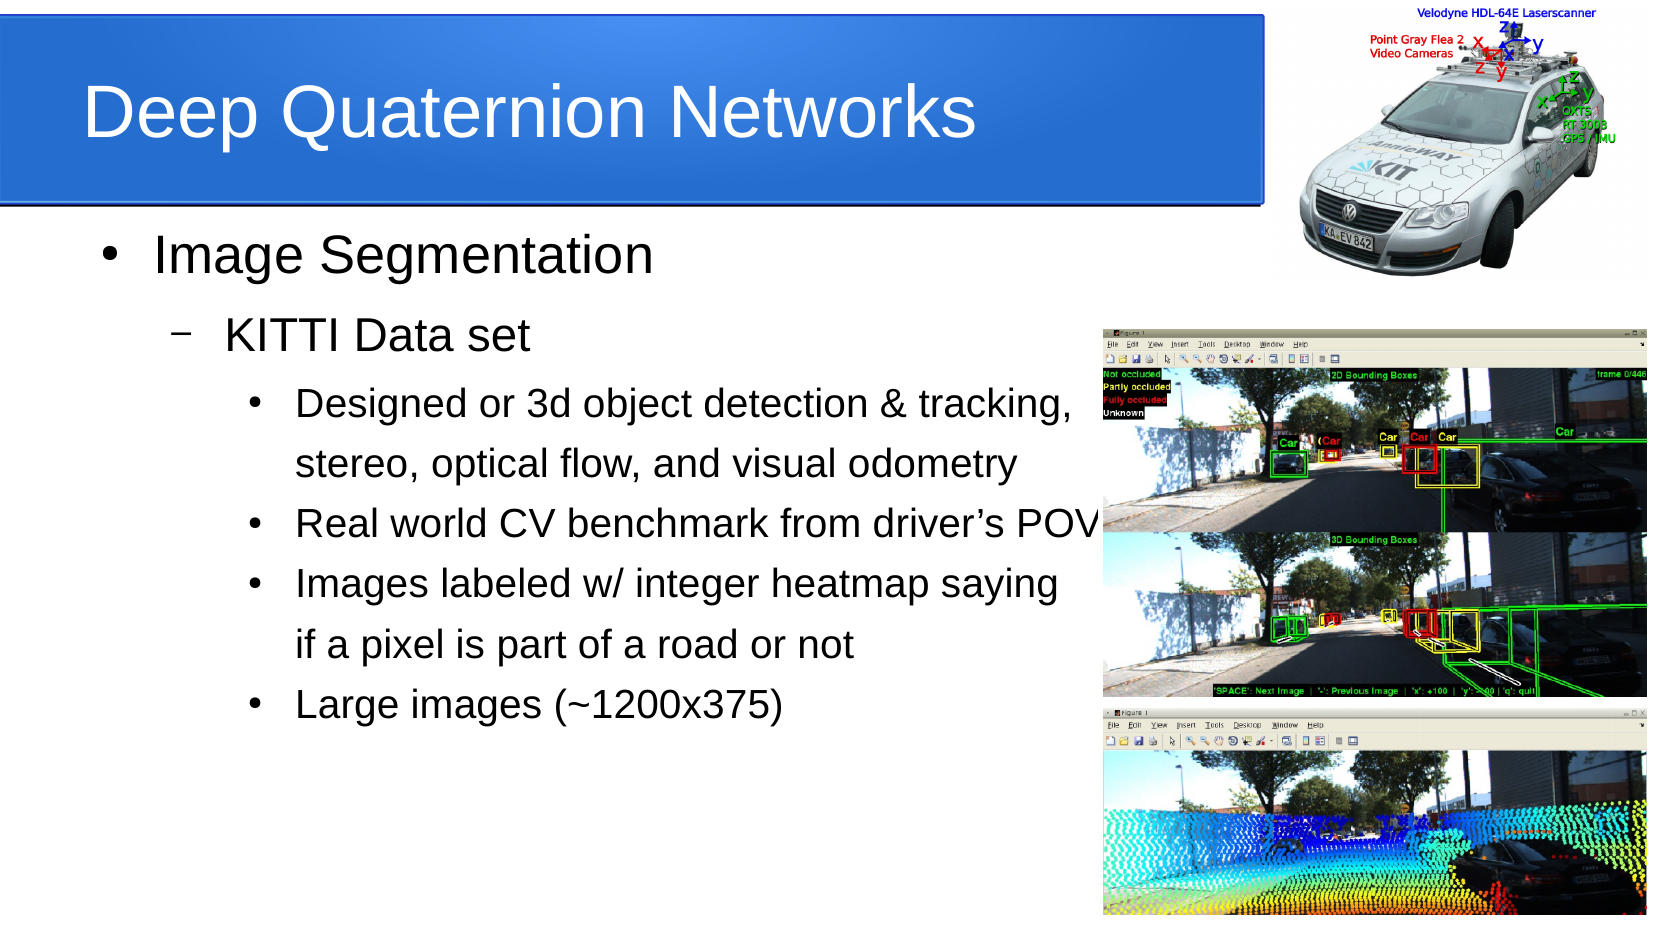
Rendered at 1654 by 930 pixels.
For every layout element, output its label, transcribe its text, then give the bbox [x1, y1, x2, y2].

picture [1265, 5, 1653, 285]
title Deep Quaternion Networks [82, 35, 1234, 189]
list Image Segmentation KITTI Data set Designed or 3d object detection & tracking, stereo, optical flow, and visual odometry Real world CV benchmark from driver’s POV Images labeled w/ integer heatmap saying if a pixel is part of a road or not Large images (~1200x375) [82, 224, 1571, 764]
picture [1098, 329, 1653, 921]
